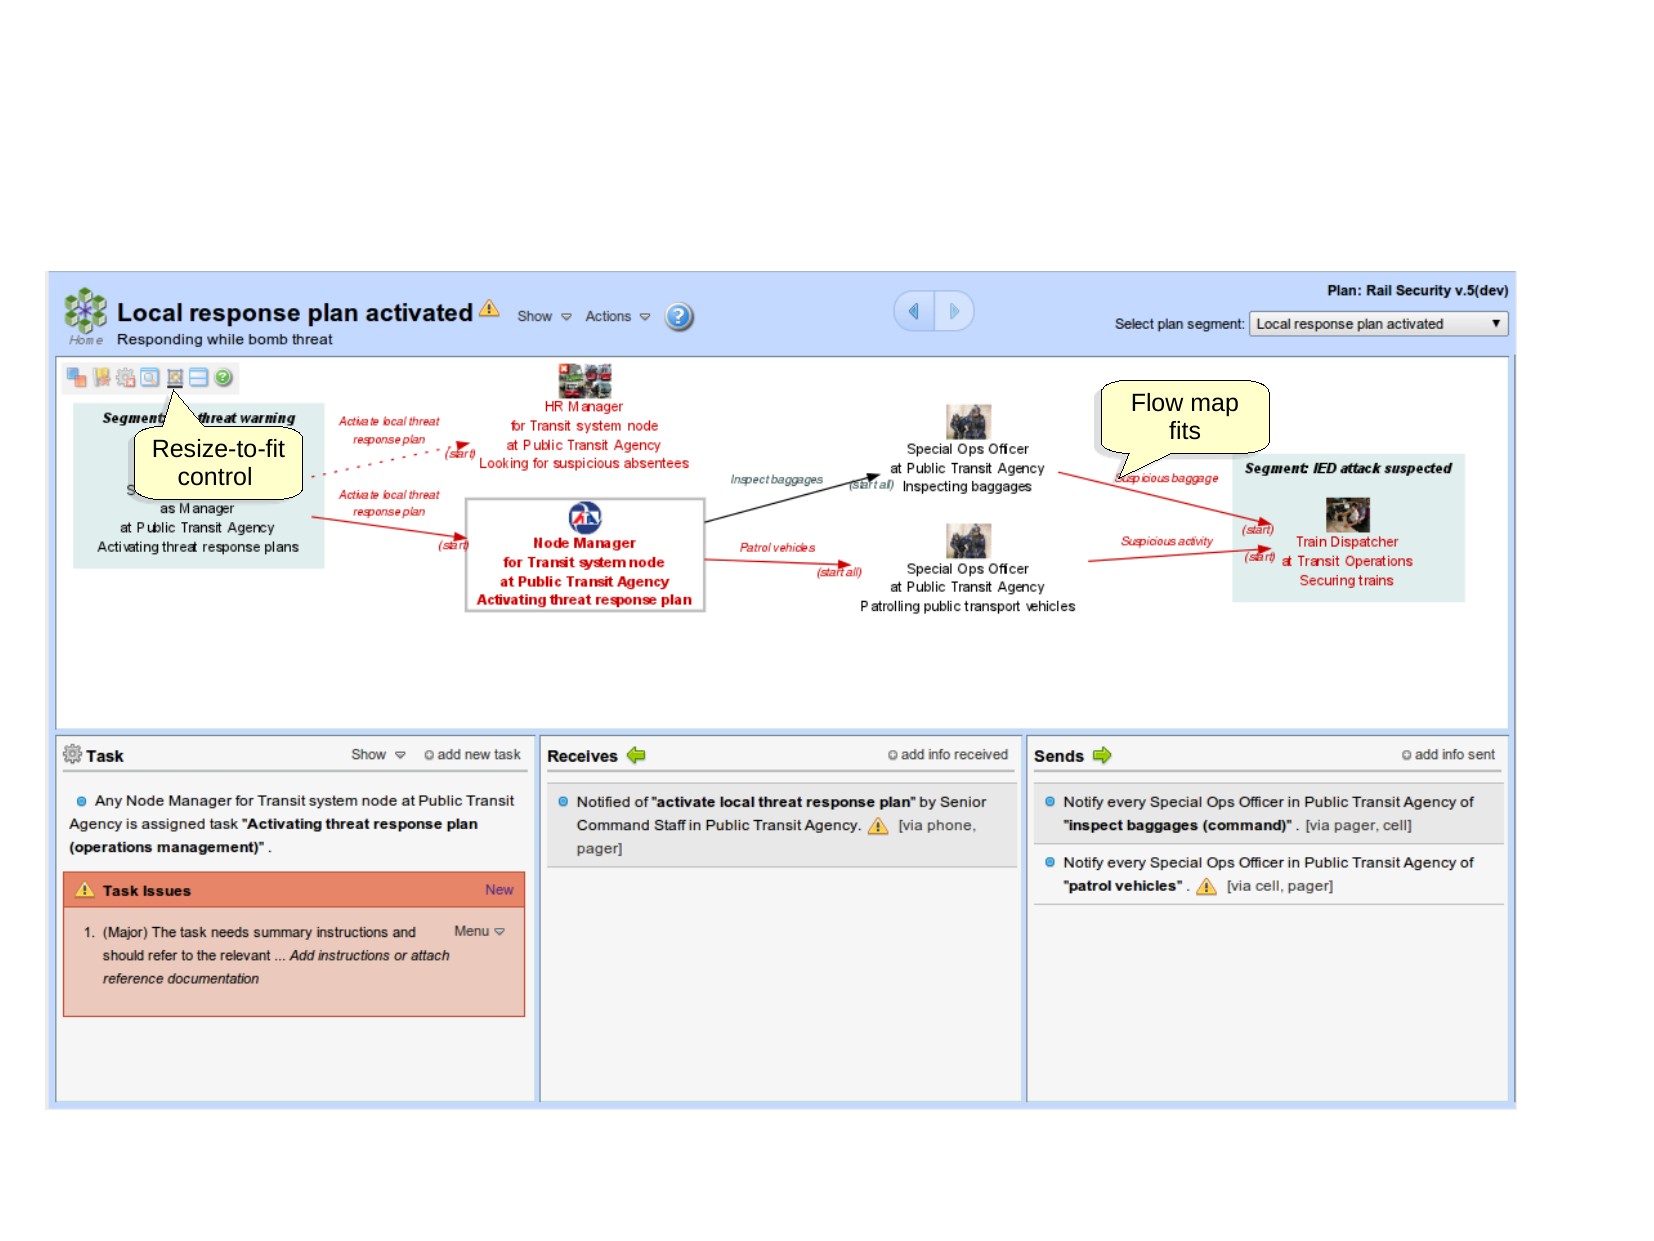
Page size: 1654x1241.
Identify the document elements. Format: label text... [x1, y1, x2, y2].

text_box Flow map fits [1101, 380, 1270, 479]
text_box Resize-to-fit control [134, 389, 303, 500]
picture [45, 271, 1517, 1110]
